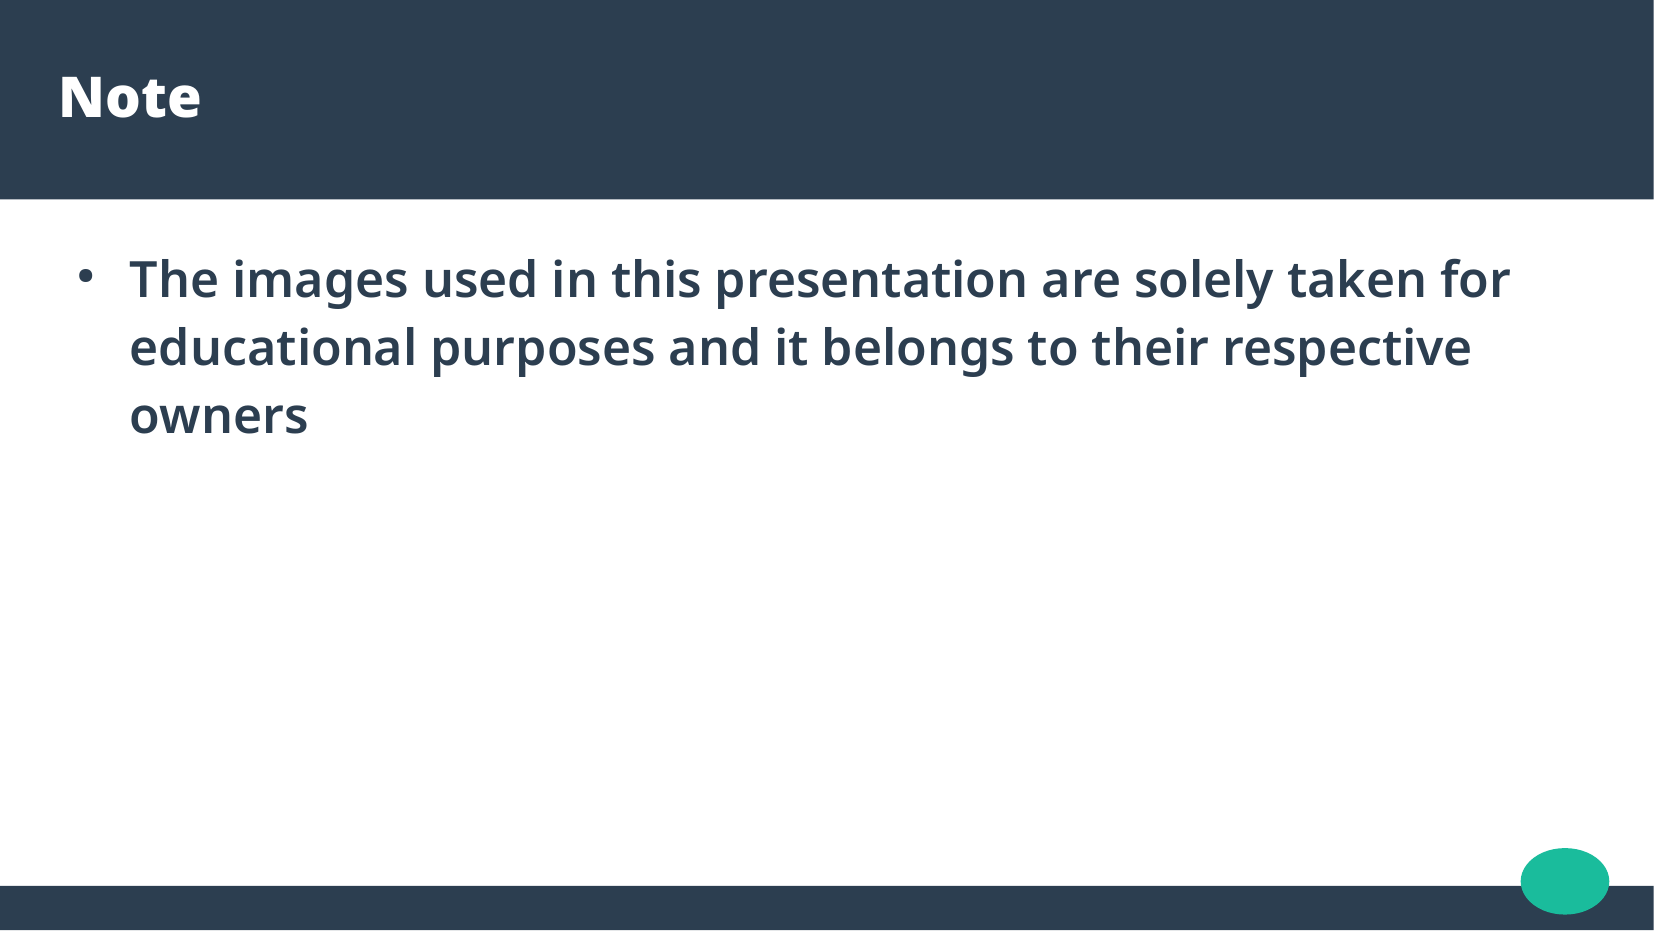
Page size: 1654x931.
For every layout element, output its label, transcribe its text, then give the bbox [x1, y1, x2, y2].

title Note [59, 37, 1595, 155]
list The images used in this presentation are solely taken for educational purposes and it belongs to their respective owners [59, 243, 1595, 864]
